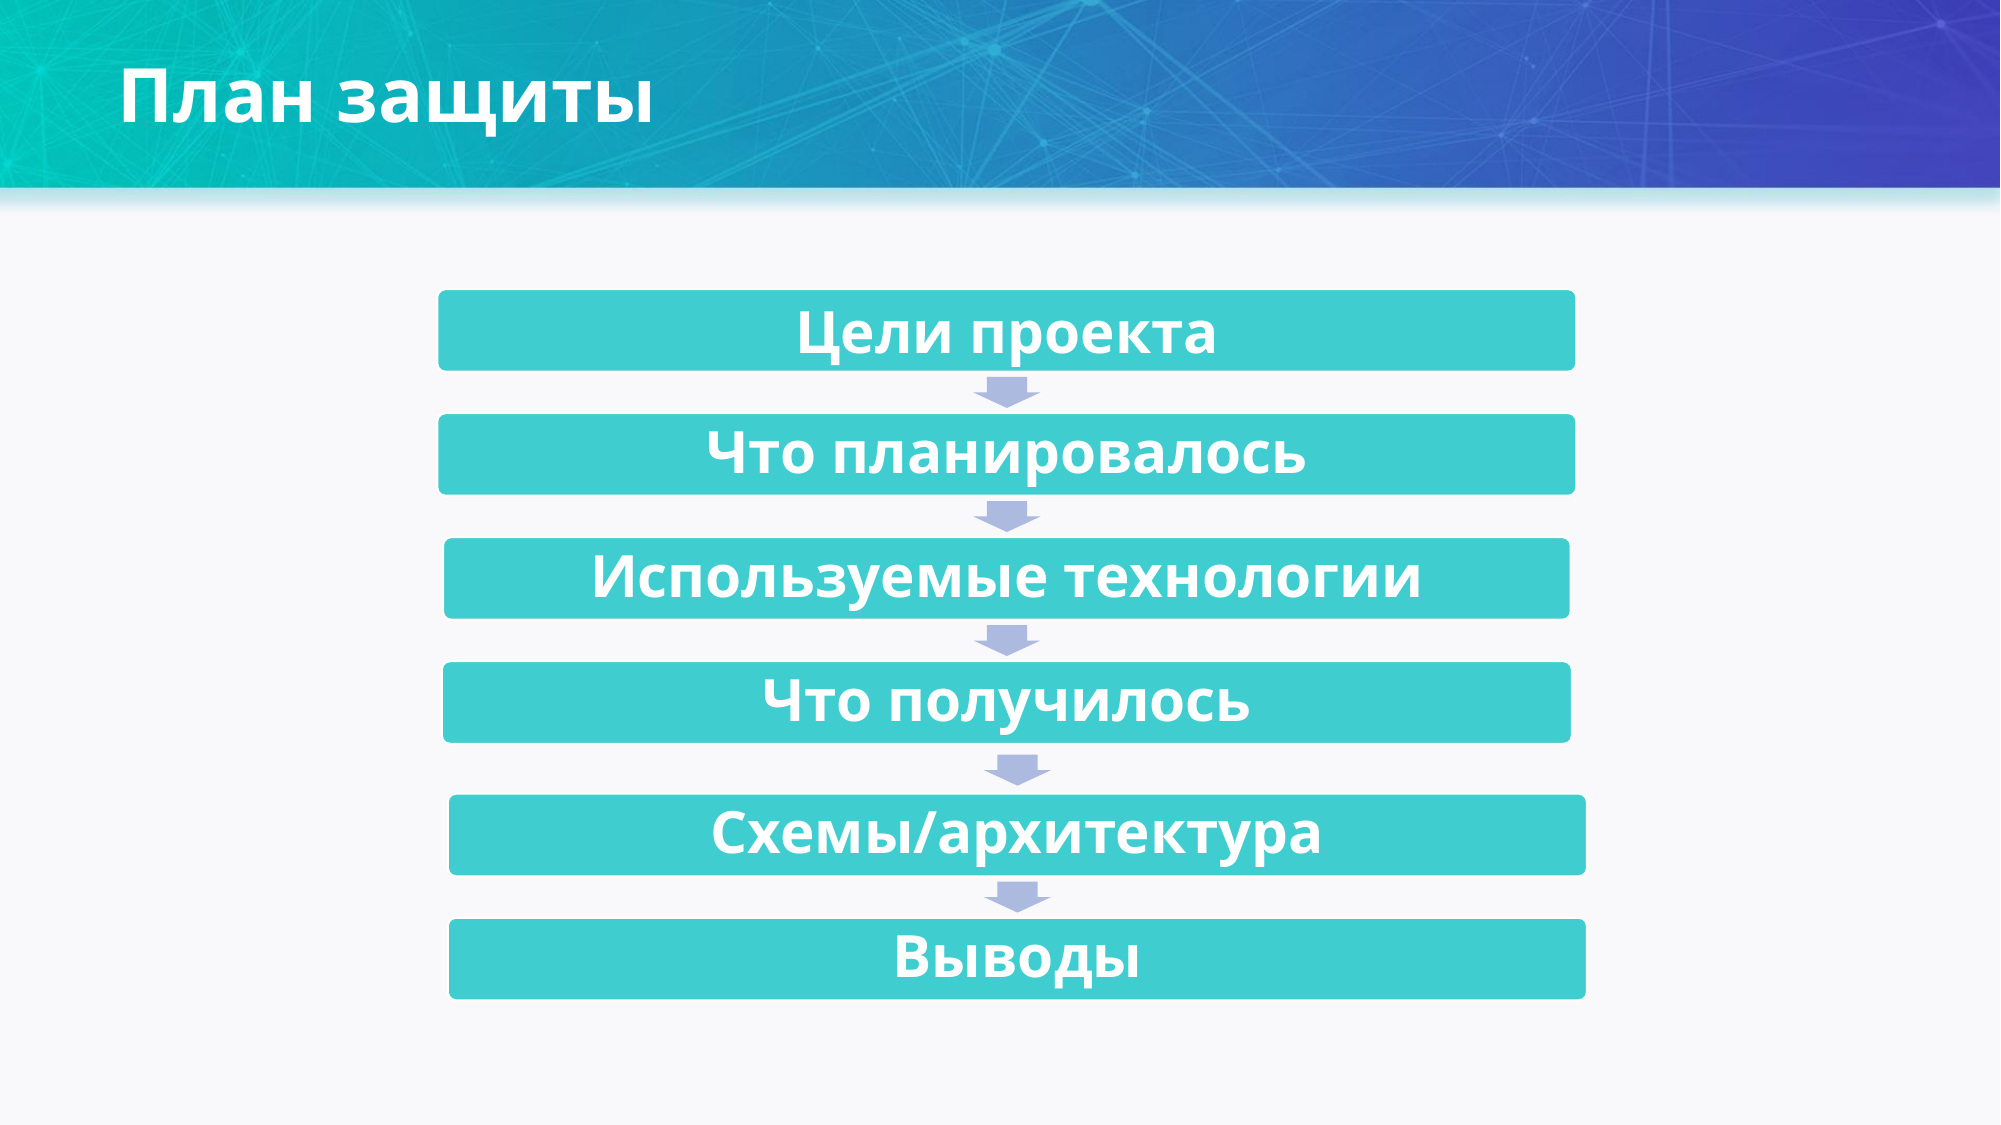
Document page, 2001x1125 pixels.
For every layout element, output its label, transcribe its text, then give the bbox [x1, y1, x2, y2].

text_box [447, 793, 1587, 877]
picture [0, 0, 2000, 1125]
text_box [437, 289, 1577, 372]
text_box Выводы [452, 920, 1583, 998]
text_box [442, 537, 1571, 620]
text_box Что планировалось [441, 415, 1572, 494]
text_box Цели проекта [441, 291, 1572, 370]
text_box [441, 661, 1572, 744]
text_box [447, 917, 1587, 1001]
text_box Схемы/архитектура [452, 796, 1583, 874]
text_box План защиты [117, 57, 1882, 140]
text_box [983, 881, 1052, 913]
text_box Используемые технологии [447, 539, 1567, 618]
text_box Что получилось [446, 663, 1568, 742]
text_box [973, 376, 1041, 408]
text_box [973, 625, 1041, 657]
text_box [437, 413, 1577, 496]
text_box [973, 501, 1041, 533]
text_box [983, 754, 1052, 786]
